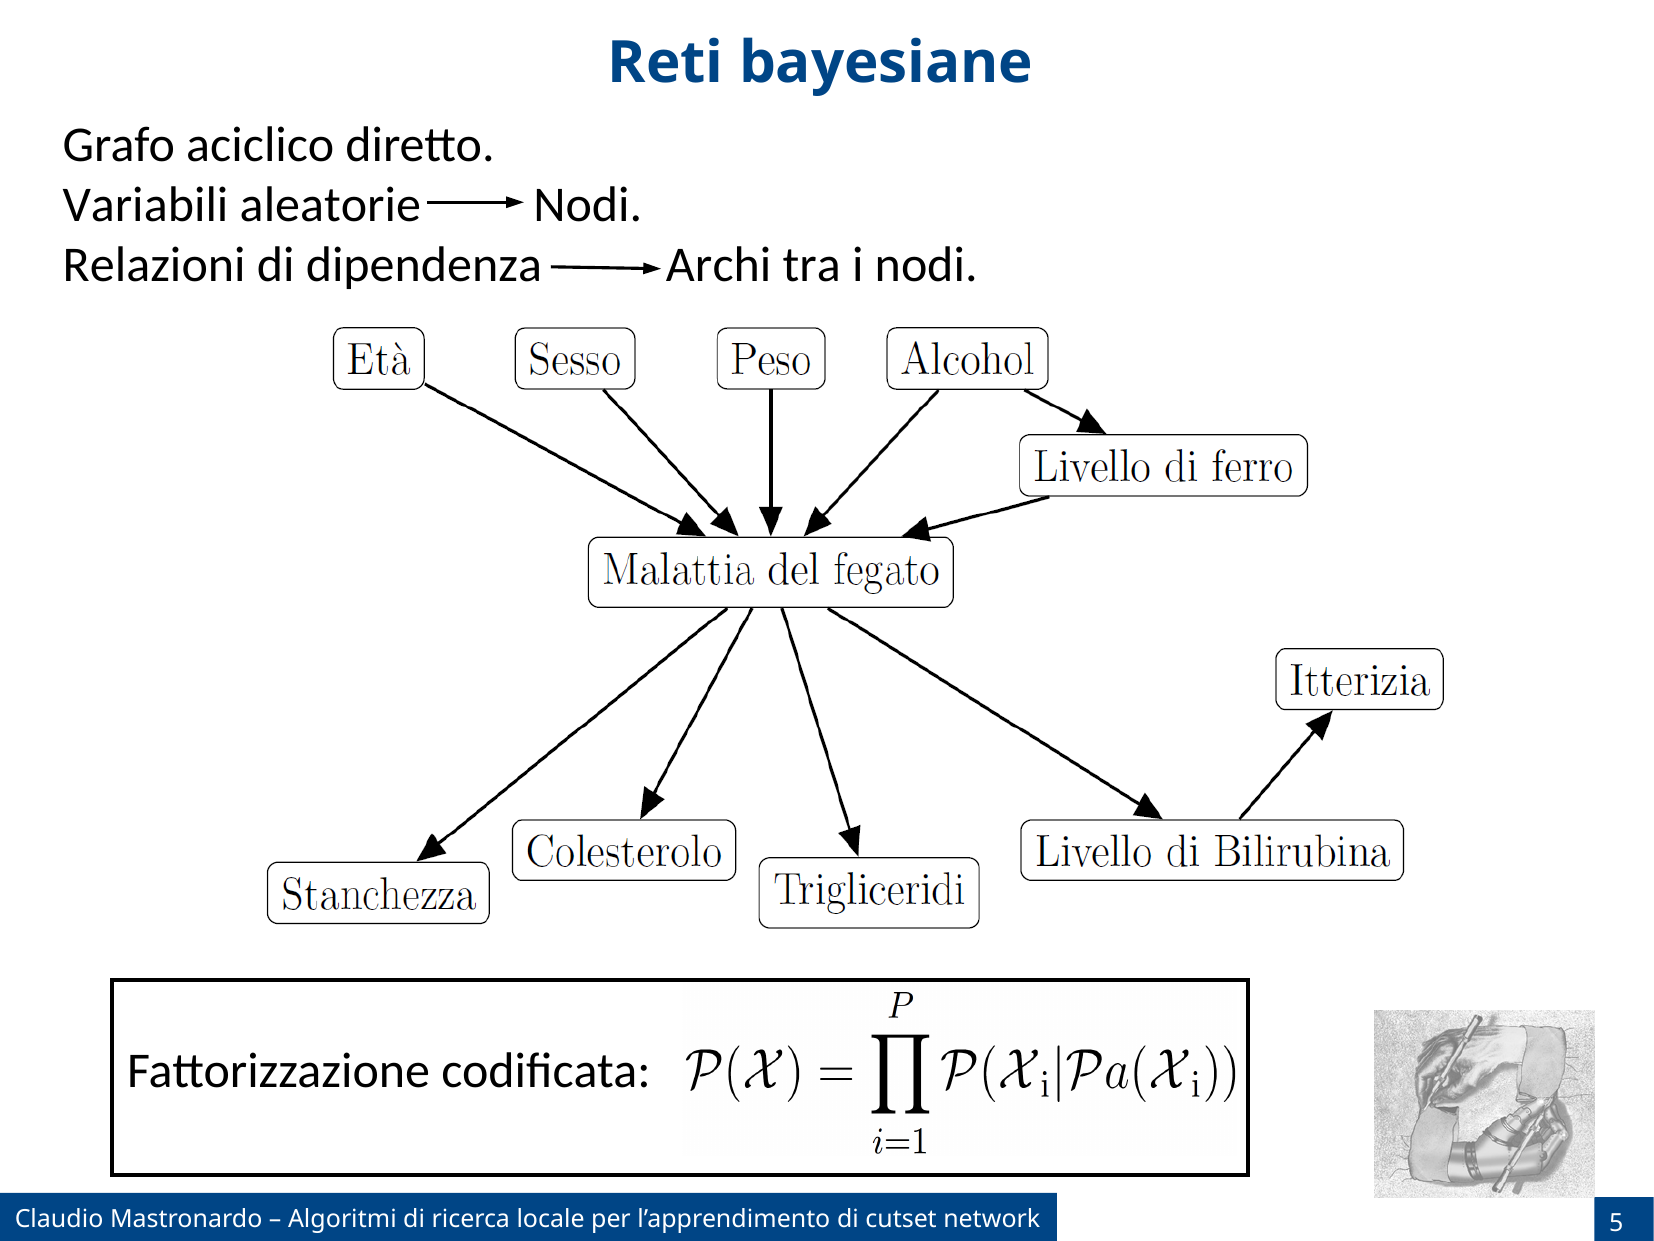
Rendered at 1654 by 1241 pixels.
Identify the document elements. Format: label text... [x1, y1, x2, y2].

text_box [112, 980, 1248, 1175]
title Reti bayesiane [29, 15, 1613, 104]
text_box Grafo aciclico diretto. Variabili aleatorie Nodi. Relazioni di dipendenza Archi tra i nodi. [47, 103, 1000, 301]
chart [256, 300, 1451, 941]
